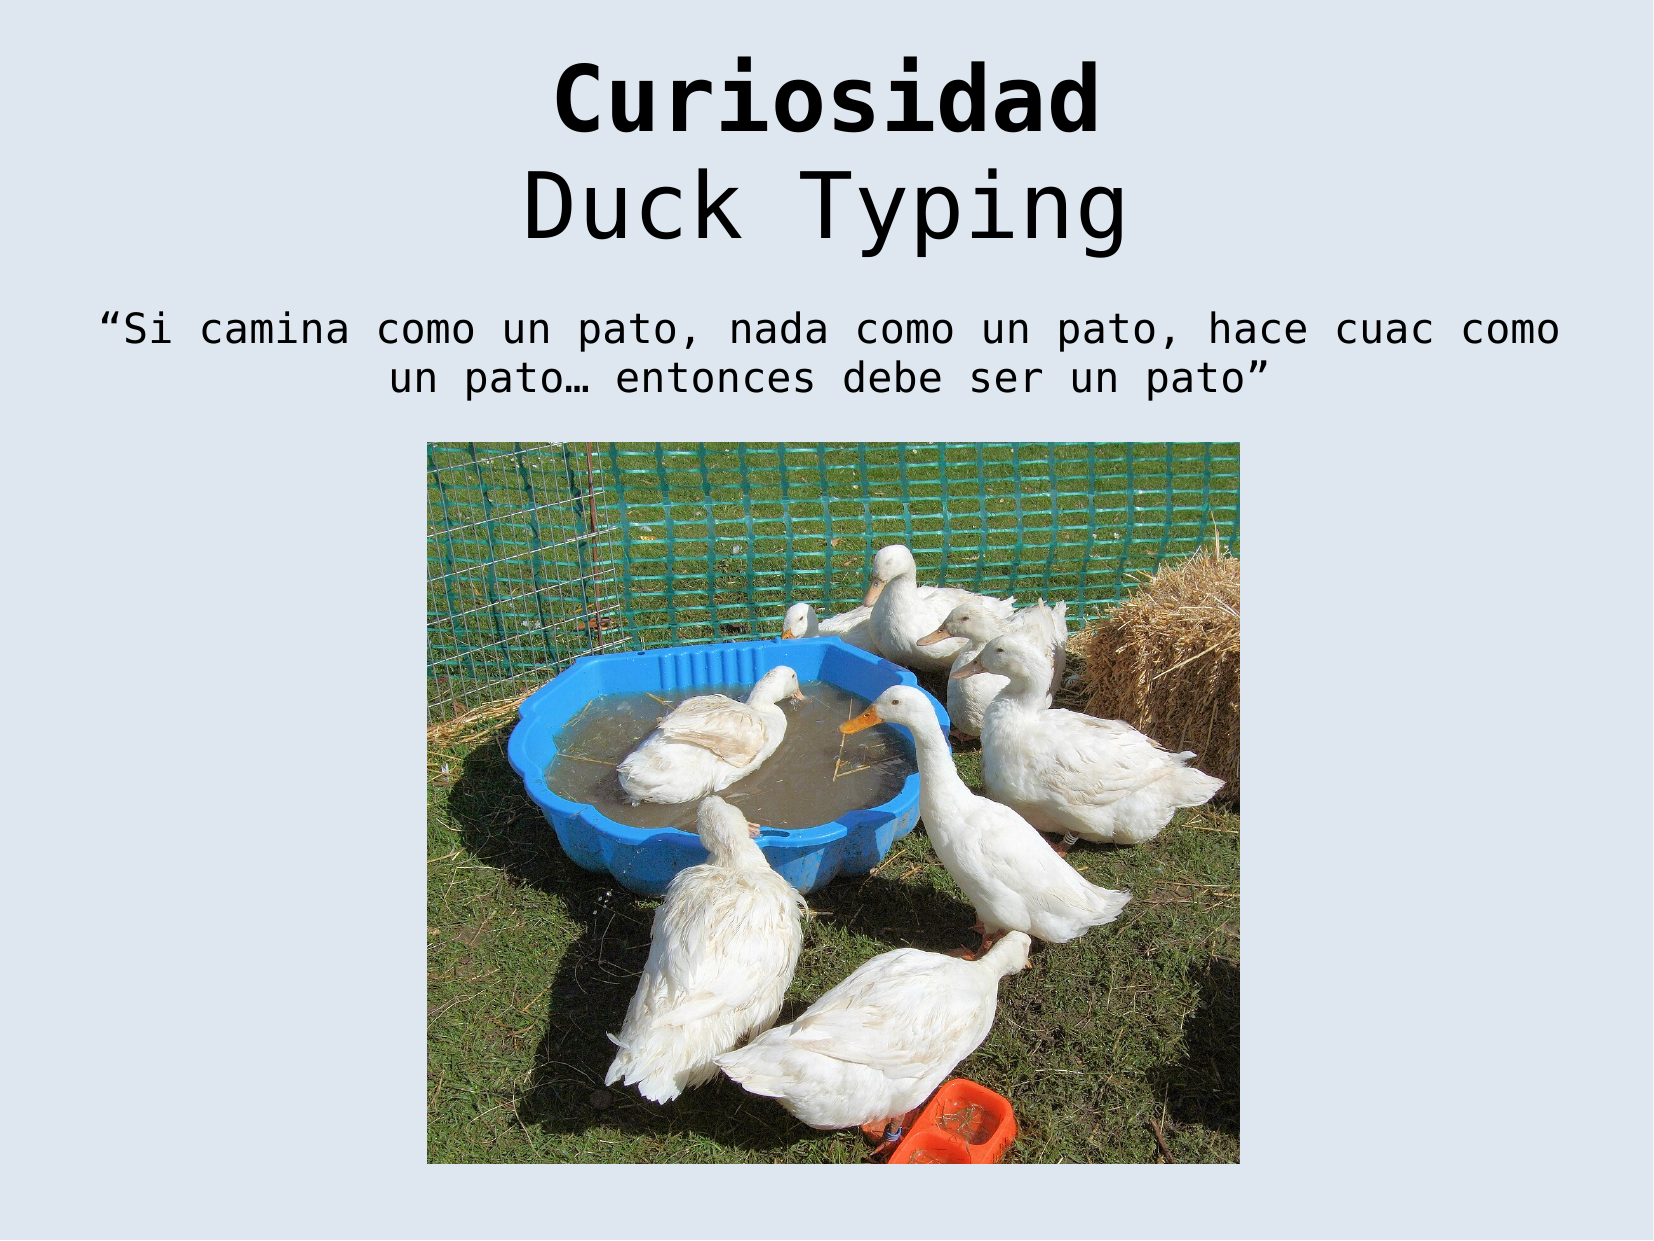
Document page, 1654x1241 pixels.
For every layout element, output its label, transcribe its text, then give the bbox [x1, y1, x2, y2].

picture [427, 442, 1240, 1164]
title Curiosidad Duck Typing [82, 45, 1571, 261]
subtitle “Si camina como un pato, nada como un pato, hace cuac como un pato… entonces debe ser un pato” [86, 278, 1575, 428]
